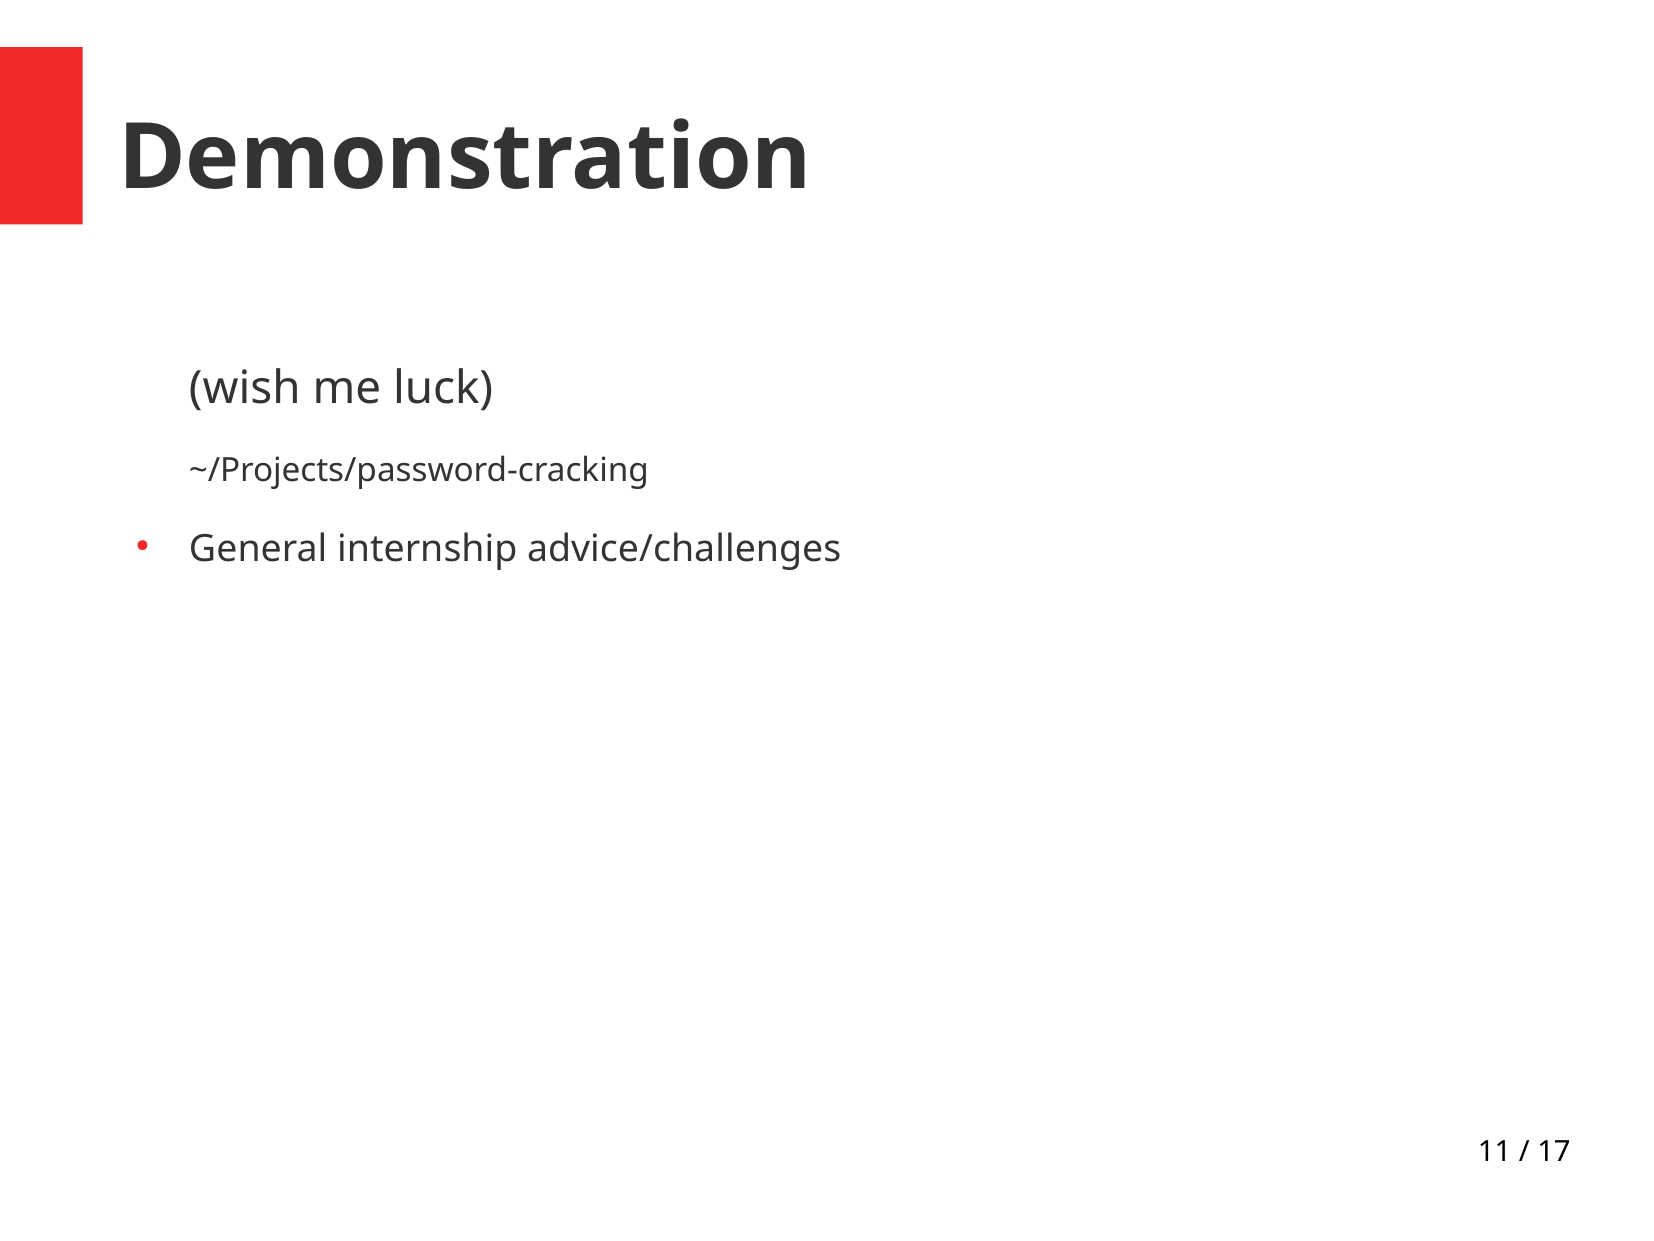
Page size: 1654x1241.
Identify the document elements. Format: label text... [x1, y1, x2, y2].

list (wish me luck) ~/Projects/password-cracking General internship advice/challenges [118, 354, 1536, 1074]
title Demonstration [118, 49, 1571, 257]
